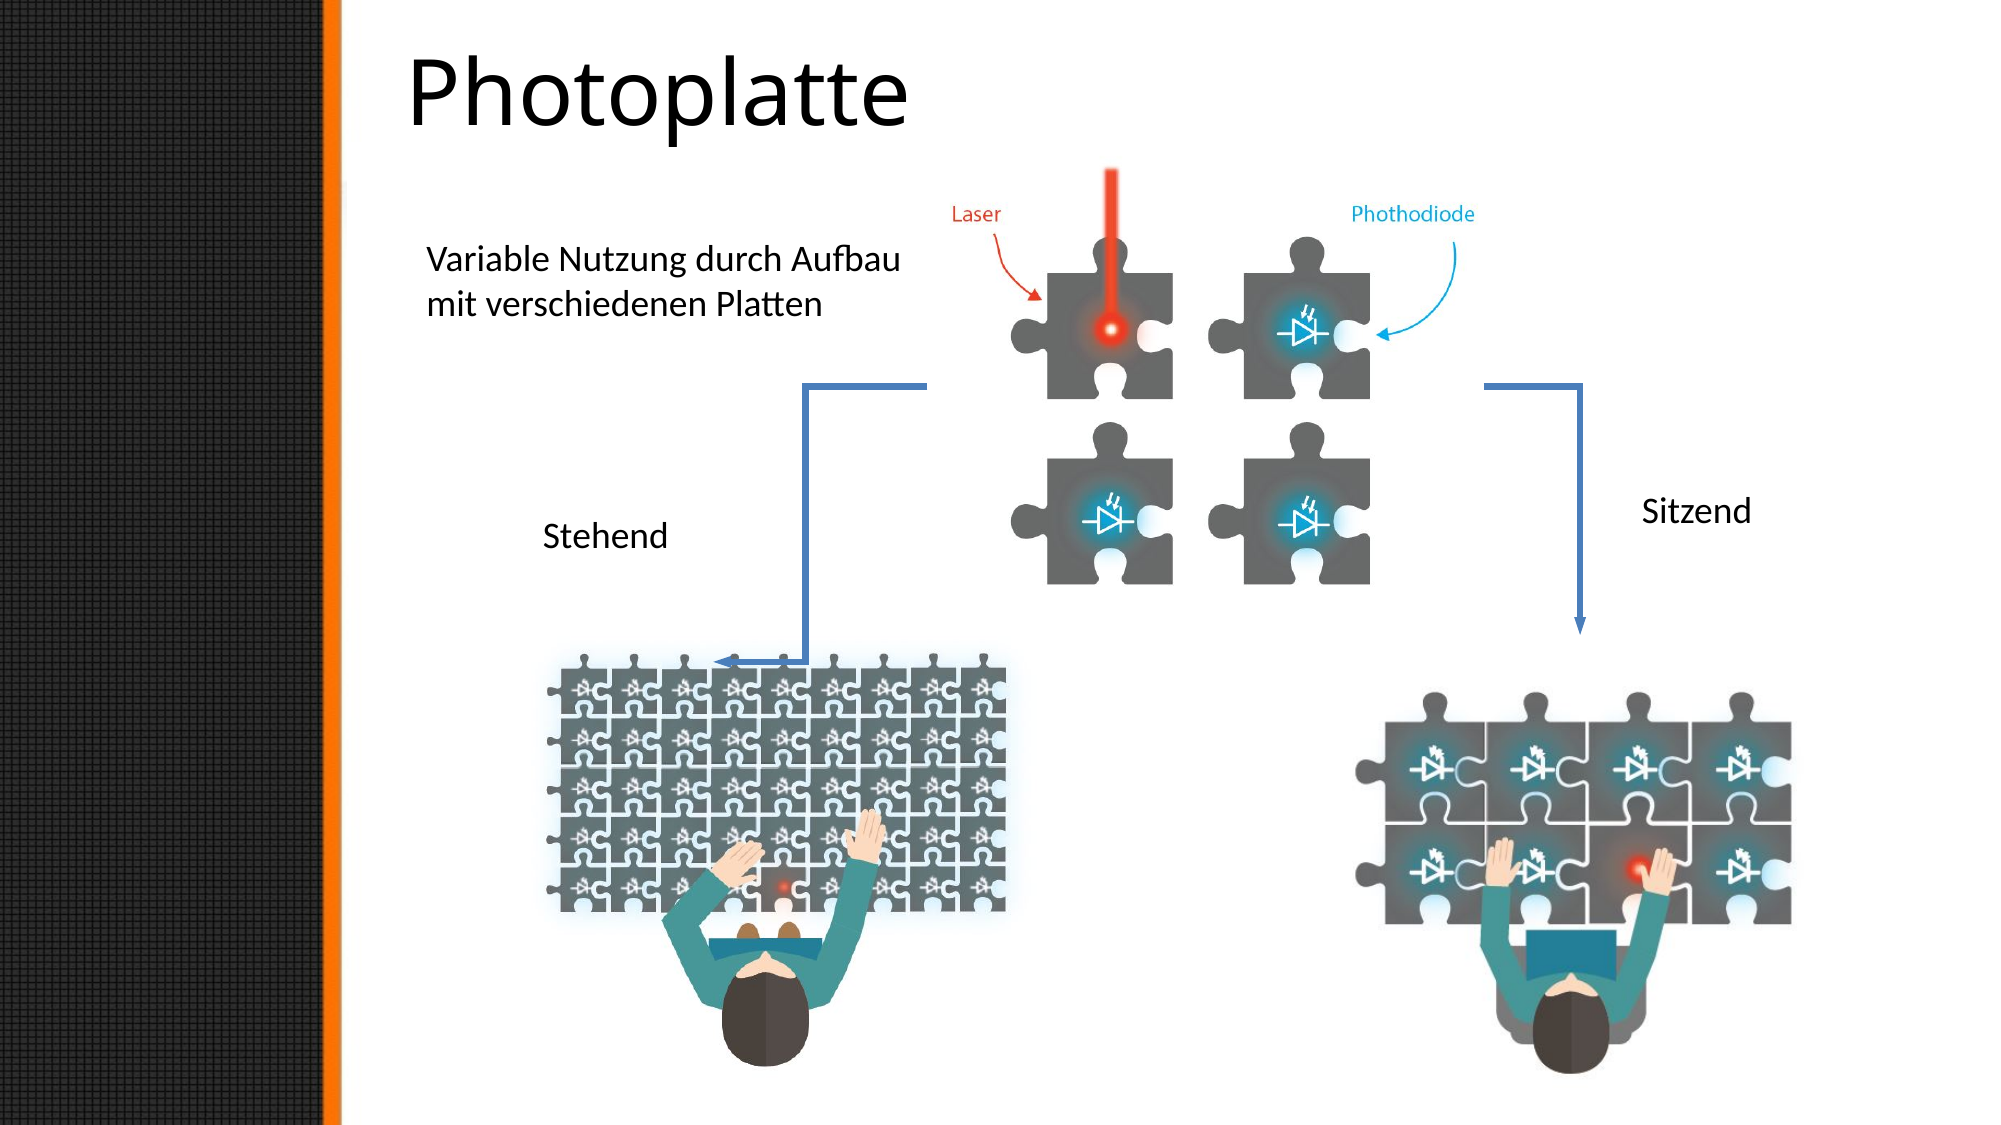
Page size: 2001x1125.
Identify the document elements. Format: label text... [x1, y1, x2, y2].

text_box Stehend [527, 503, 686, 564]
text_box Variable Nutzung durch Aufbau mit verschiedenen Platten [411, 226, 920, 333]
text_box Sitzend [1626, 478, 1769, 539]
picture [518, 205, 1834, 1124]
title Photoplatte [390, 0, 2000, 205]
